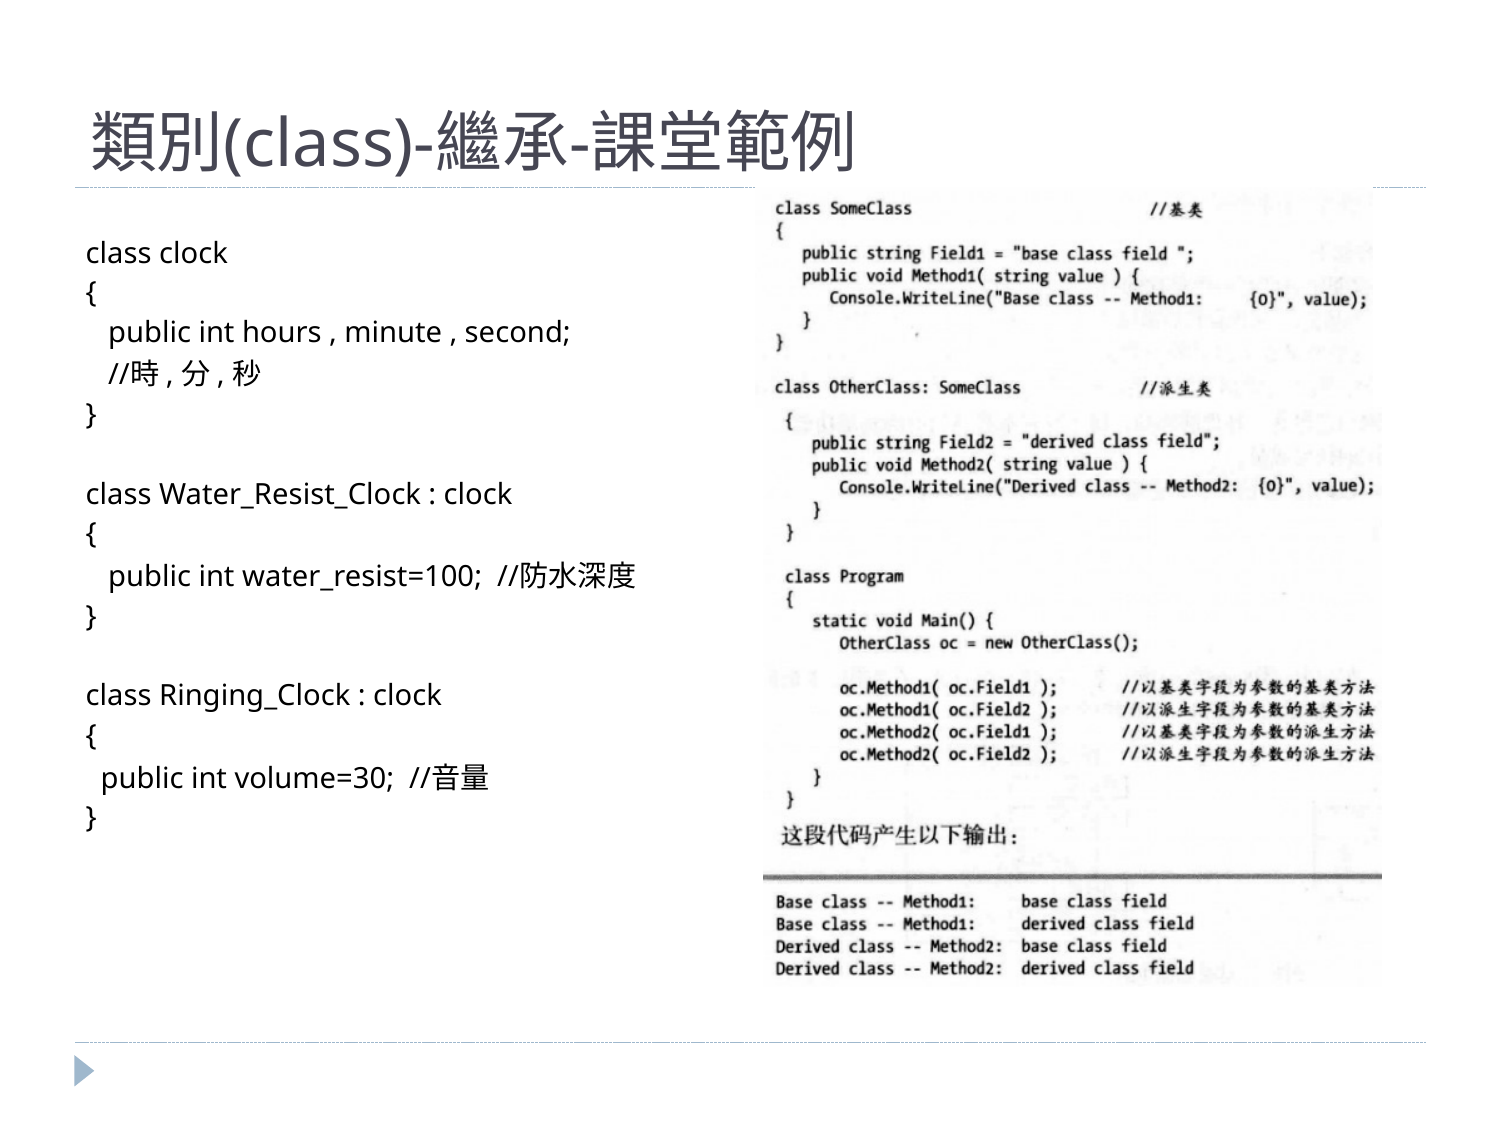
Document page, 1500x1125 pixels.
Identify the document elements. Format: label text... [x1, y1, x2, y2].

title 類別(class)-繼承-課堂範例 [75, 24, 1425, 188]
text_box class clock { public int hours , minute , second; //時 , 分 , 秒 } class Water_Resist_Clock : clock { public int water_resist=100; //防水深度 } class Ringing_Clock : clock { public int volume=30; //音量 } [70, 224, 686, 886]
picture [755, 187, 1382, 987]
